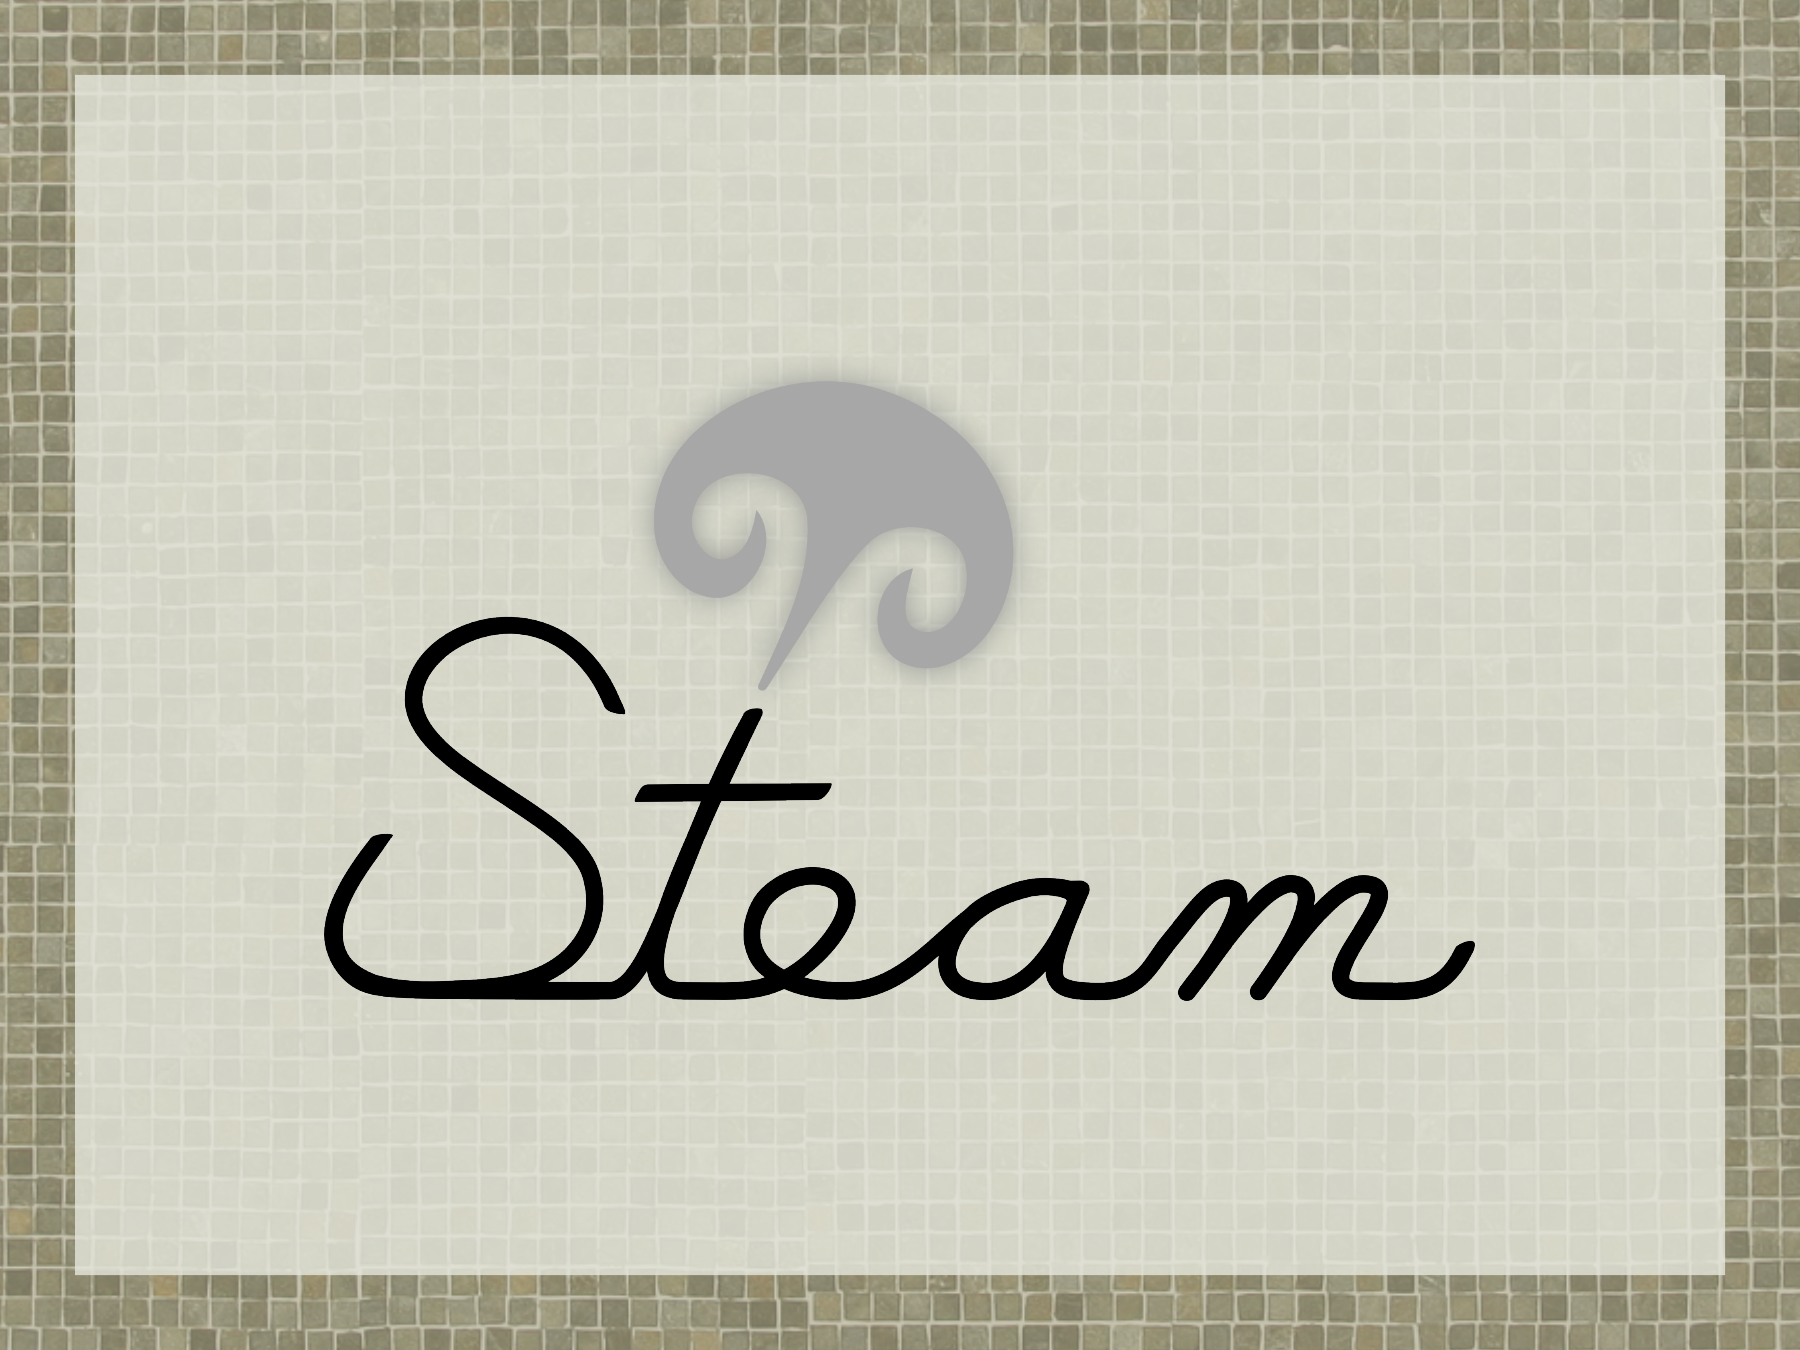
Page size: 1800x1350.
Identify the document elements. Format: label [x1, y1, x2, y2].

text_box [75, 74, 1726, 1276]
picture [0, 0, 1800, 1350]
